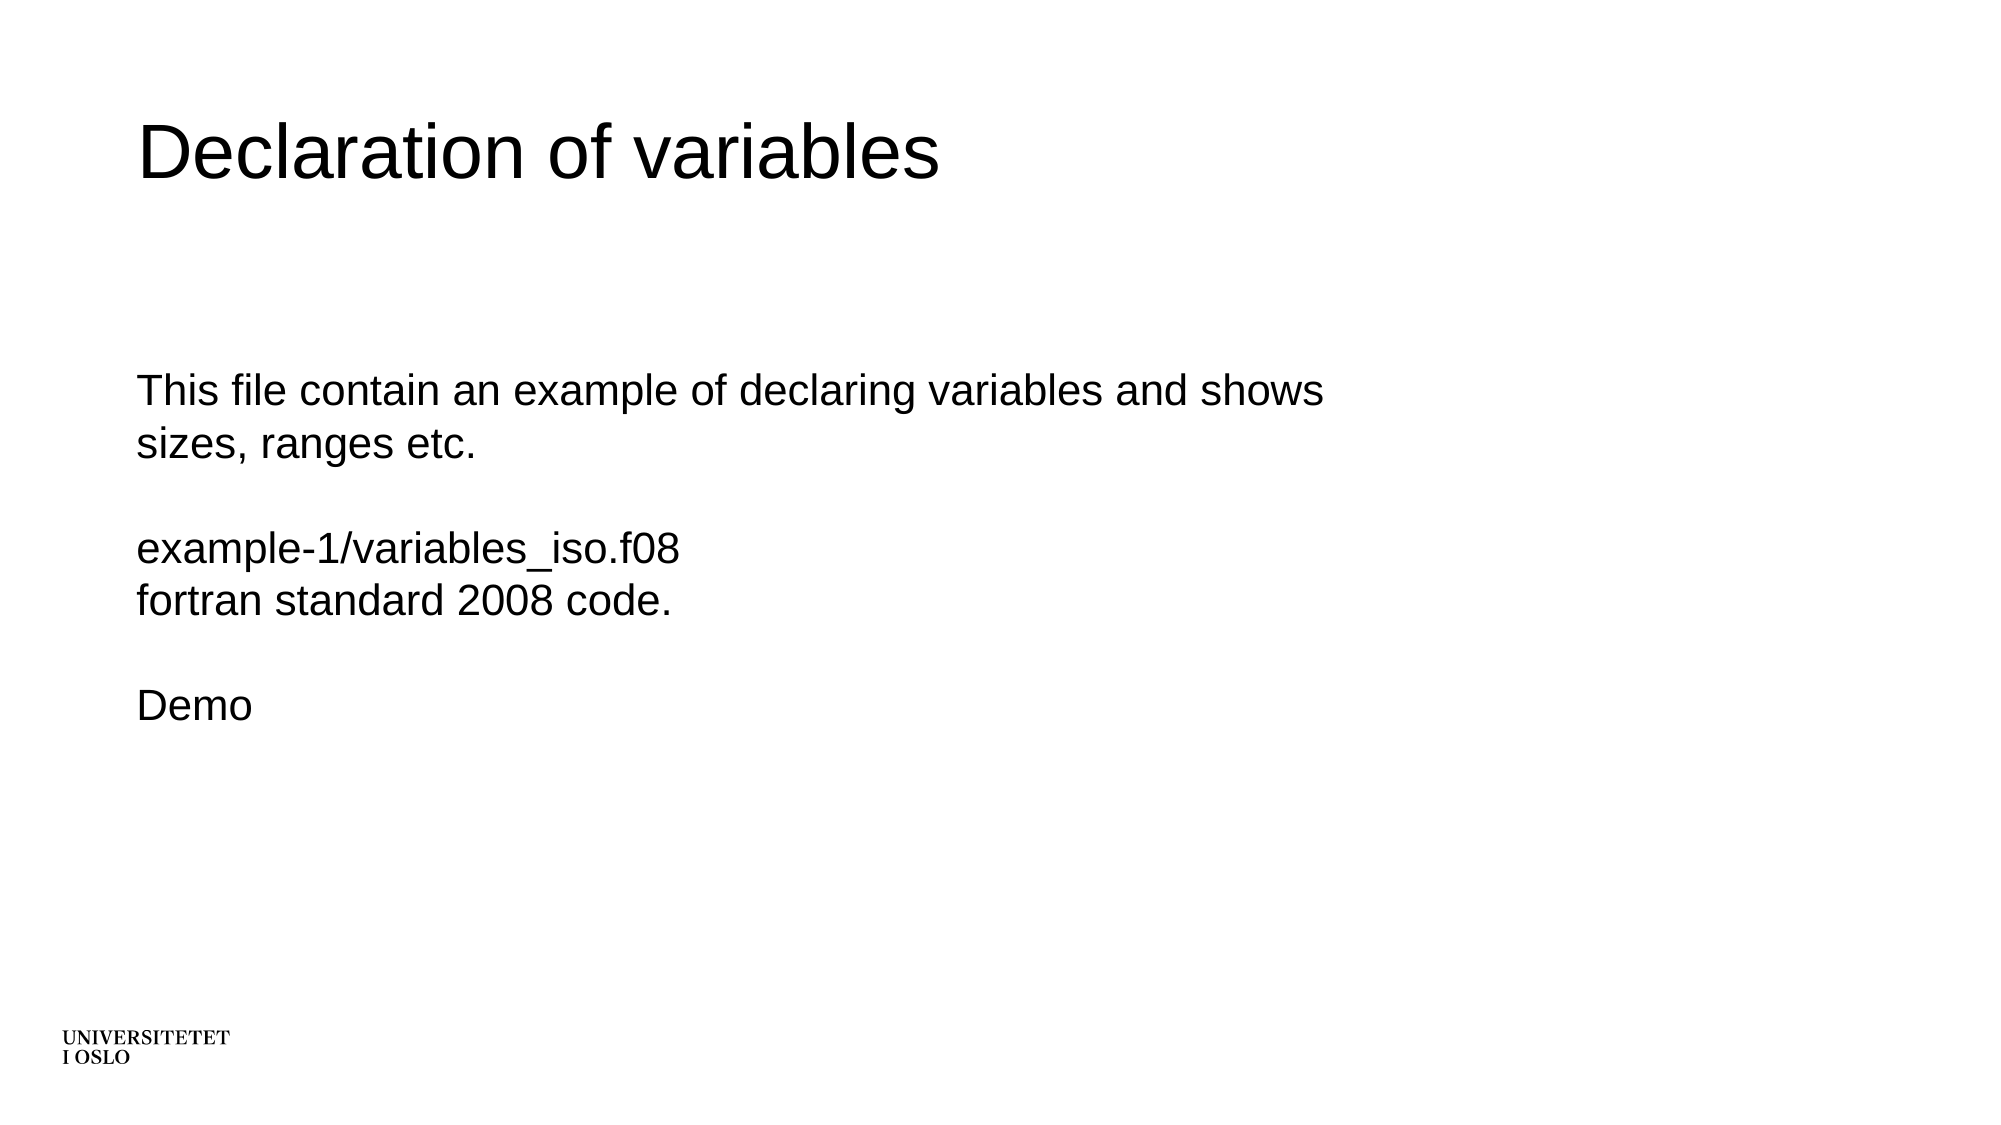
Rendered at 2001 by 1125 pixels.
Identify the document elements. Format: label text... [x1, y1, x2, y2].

picture [62, 1030, 230, 1064]
list This file contain an example of declaring variables and shows sizes, ranges etc. example-1/variables_iso.f08 fortran standard 2008 code. Demo [136, 362, 1962, 983]
title Declaration of variables [137, 101, 1863, 261]
